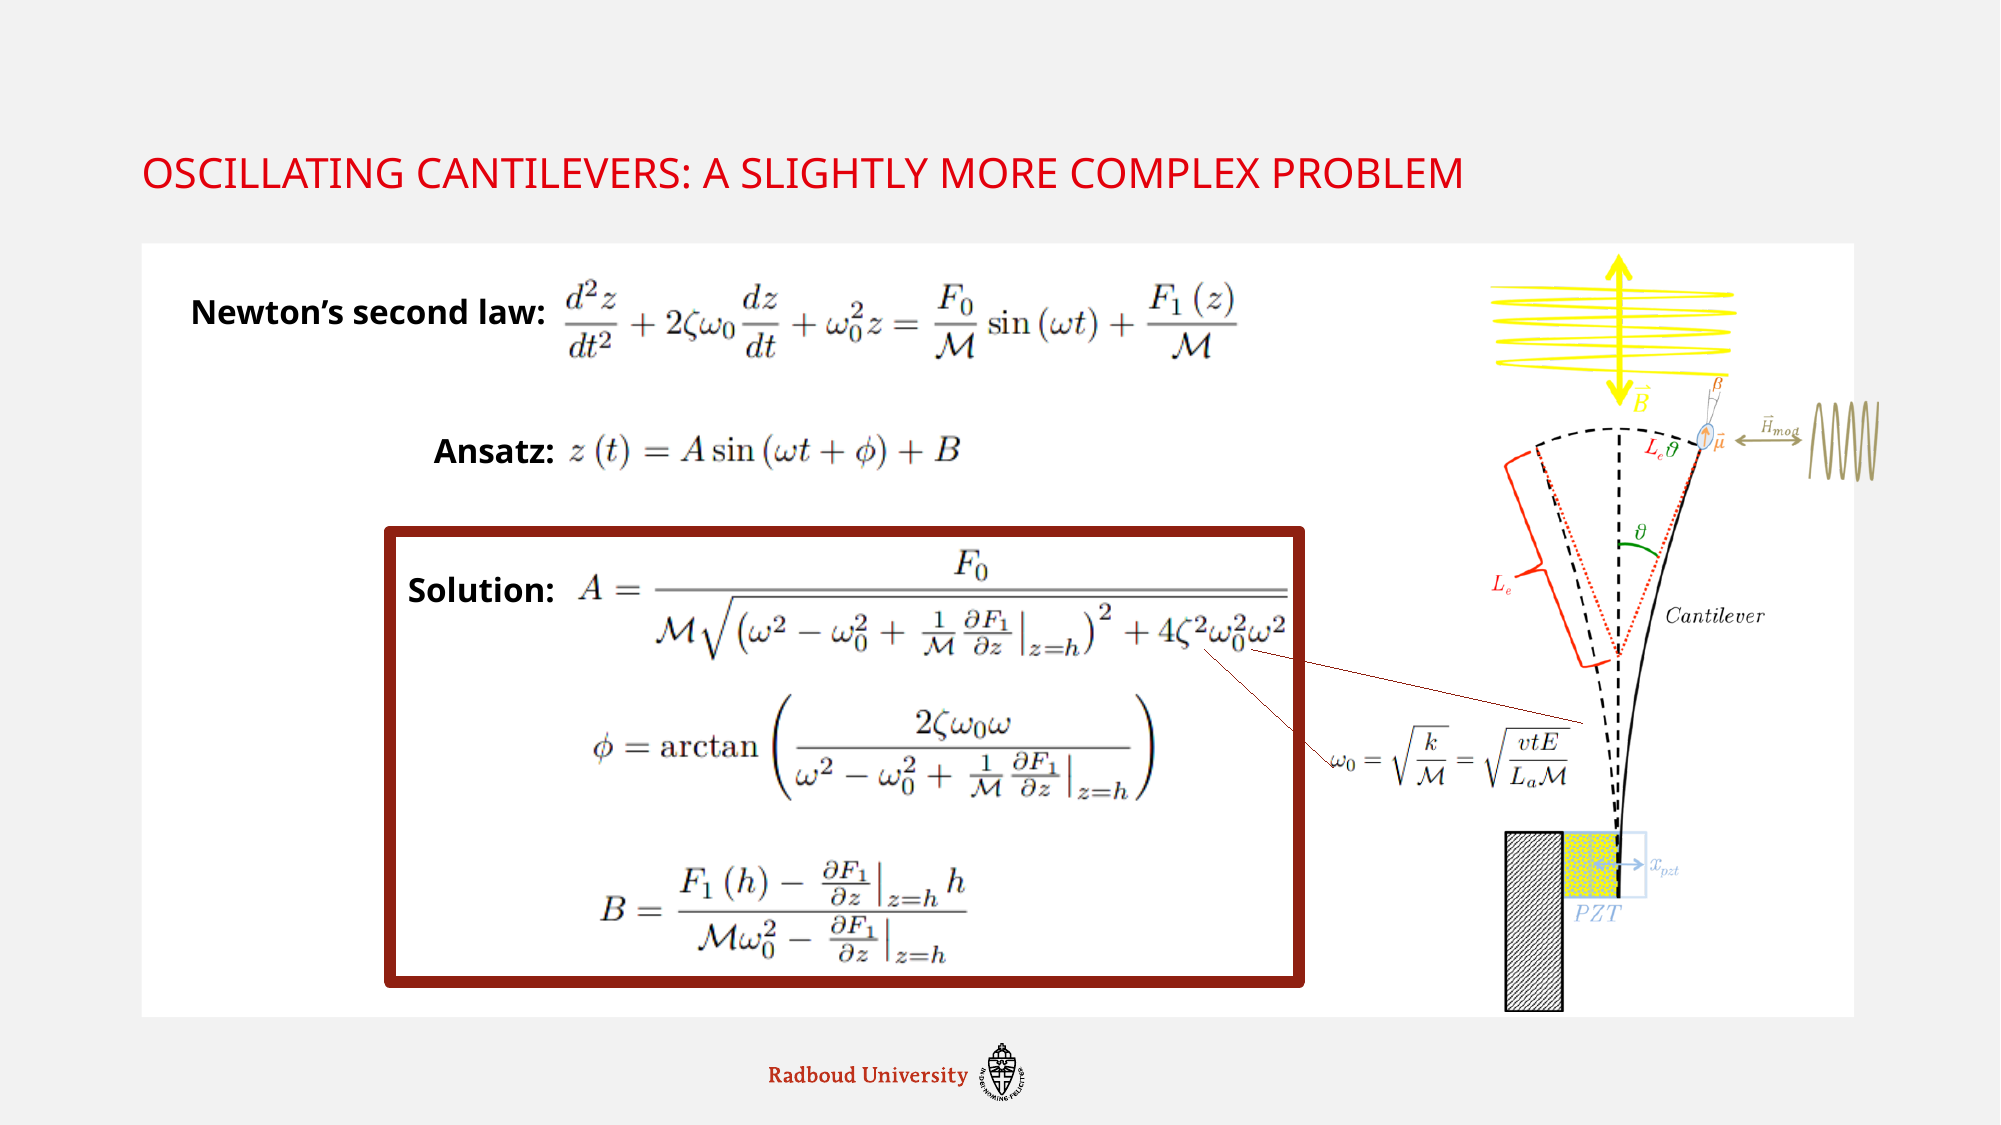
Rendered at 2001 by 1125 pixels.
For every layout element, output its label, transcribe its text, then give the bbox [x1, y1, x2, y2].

list Newton’s second law: Ansatz: Solution: [174, 291, 556, 982]
picture [1322, 247, 1879, 1012]
title oscillating Cantilevers: a slightly more complex problem [141, 146, 1855, 195]
picture [566, 685, 1169, 815]
picture [555, 420, 993, 485]
list Newton’s second law: Ansatz: Solution: [396, 537, 556, 976]
picture [1305, 543, 1313, 678]
picture [555, 257, 1273, 378]
picture [555, 844, 1018, 976]
picture [566, 543, 1293, 678]
